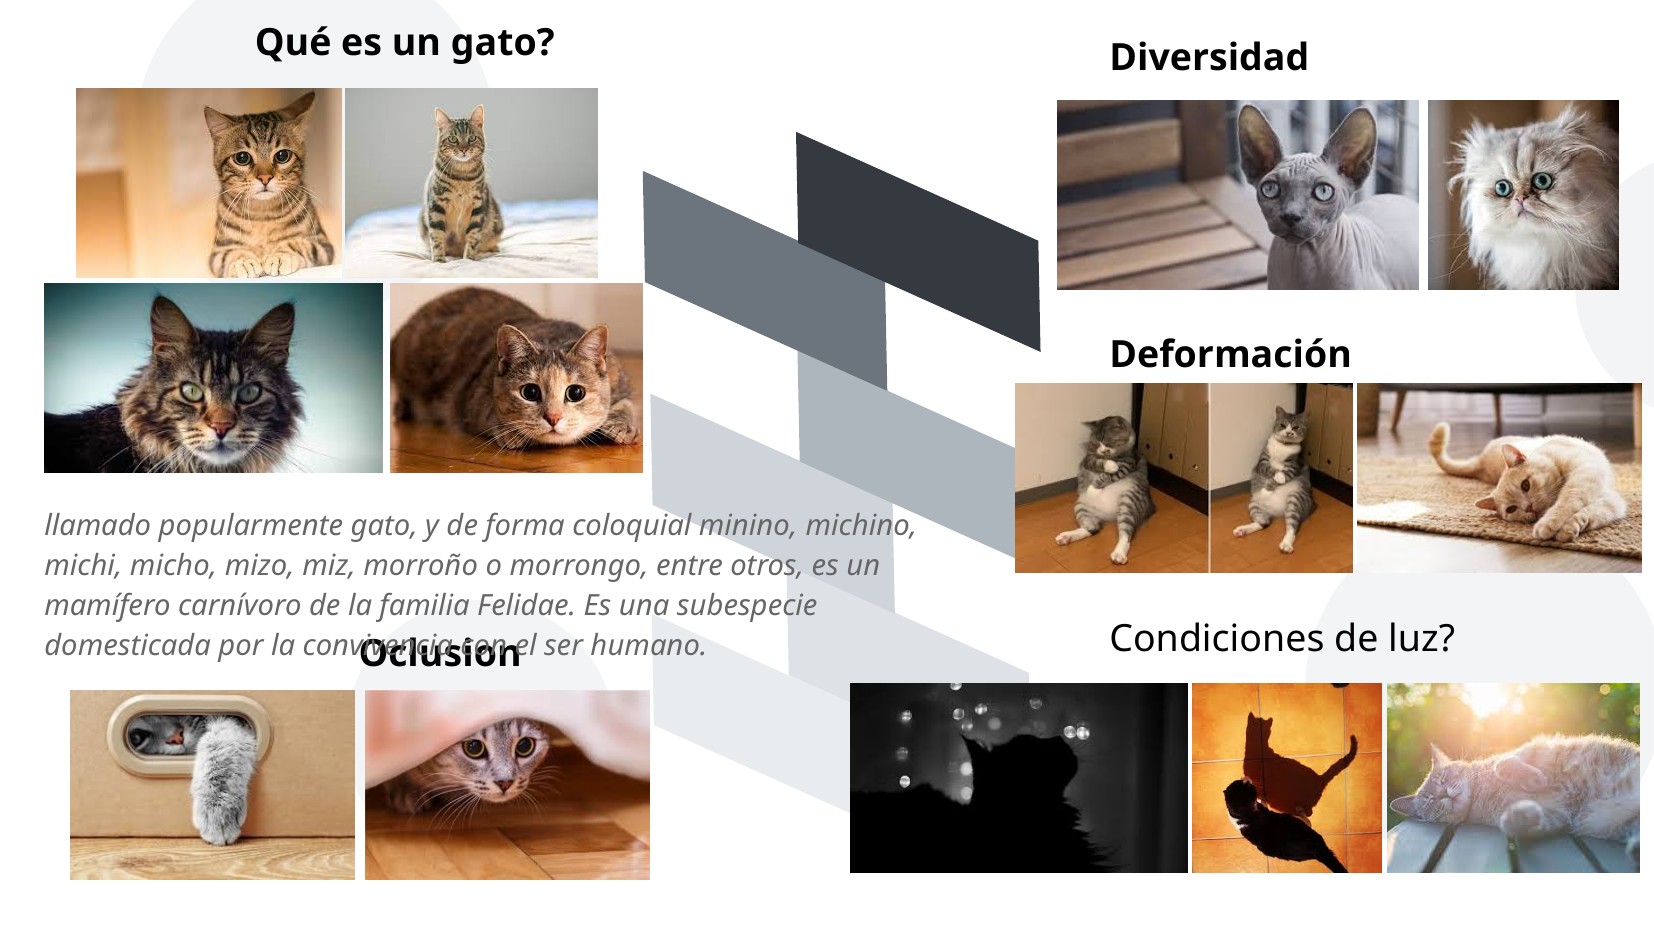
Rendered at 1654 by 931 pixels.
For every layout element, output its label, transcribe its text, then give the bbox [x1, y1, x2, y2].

picture [1192, 683, 1382, 873]
picture [1428, 100, 1619, 290]
picture [850, 683, 1188, 873]
picture [345, 88, 598, 278]
picture [76, 88, 342, 278]
text_box Diversidad [1094, 23, 1425, 90]
picture [1057, 100, 1419, 290]
picture [390, 283, 643, 473]
picture [70, 690, 355, 880]
picture [365, 690, 650, 880]
picture [1015, 383, 1353, 573]
text_box Qué es un gato? [118, 7, 571, 125]
picture [1387, 683, 1640, 873]
picture [1357, 383, 1642, 573]
text_box Deformación [1094, 320, 1425, 380]
picture [44, 283, 383, 473]
text_box Condiciones de luz? [1094, 603, 1506, 694]
text_box llamado popularmente gato, y de forma coloquial minino,​ michino, michi,​ micho,​ mizo,​ miz,​ morroño​ o morrongo, entre otros, es un mamífero carnívoro de la familia Felidae. Es una subespecie domesticada por la convivencia con el ser humano. [29, 497, 945, 751]
